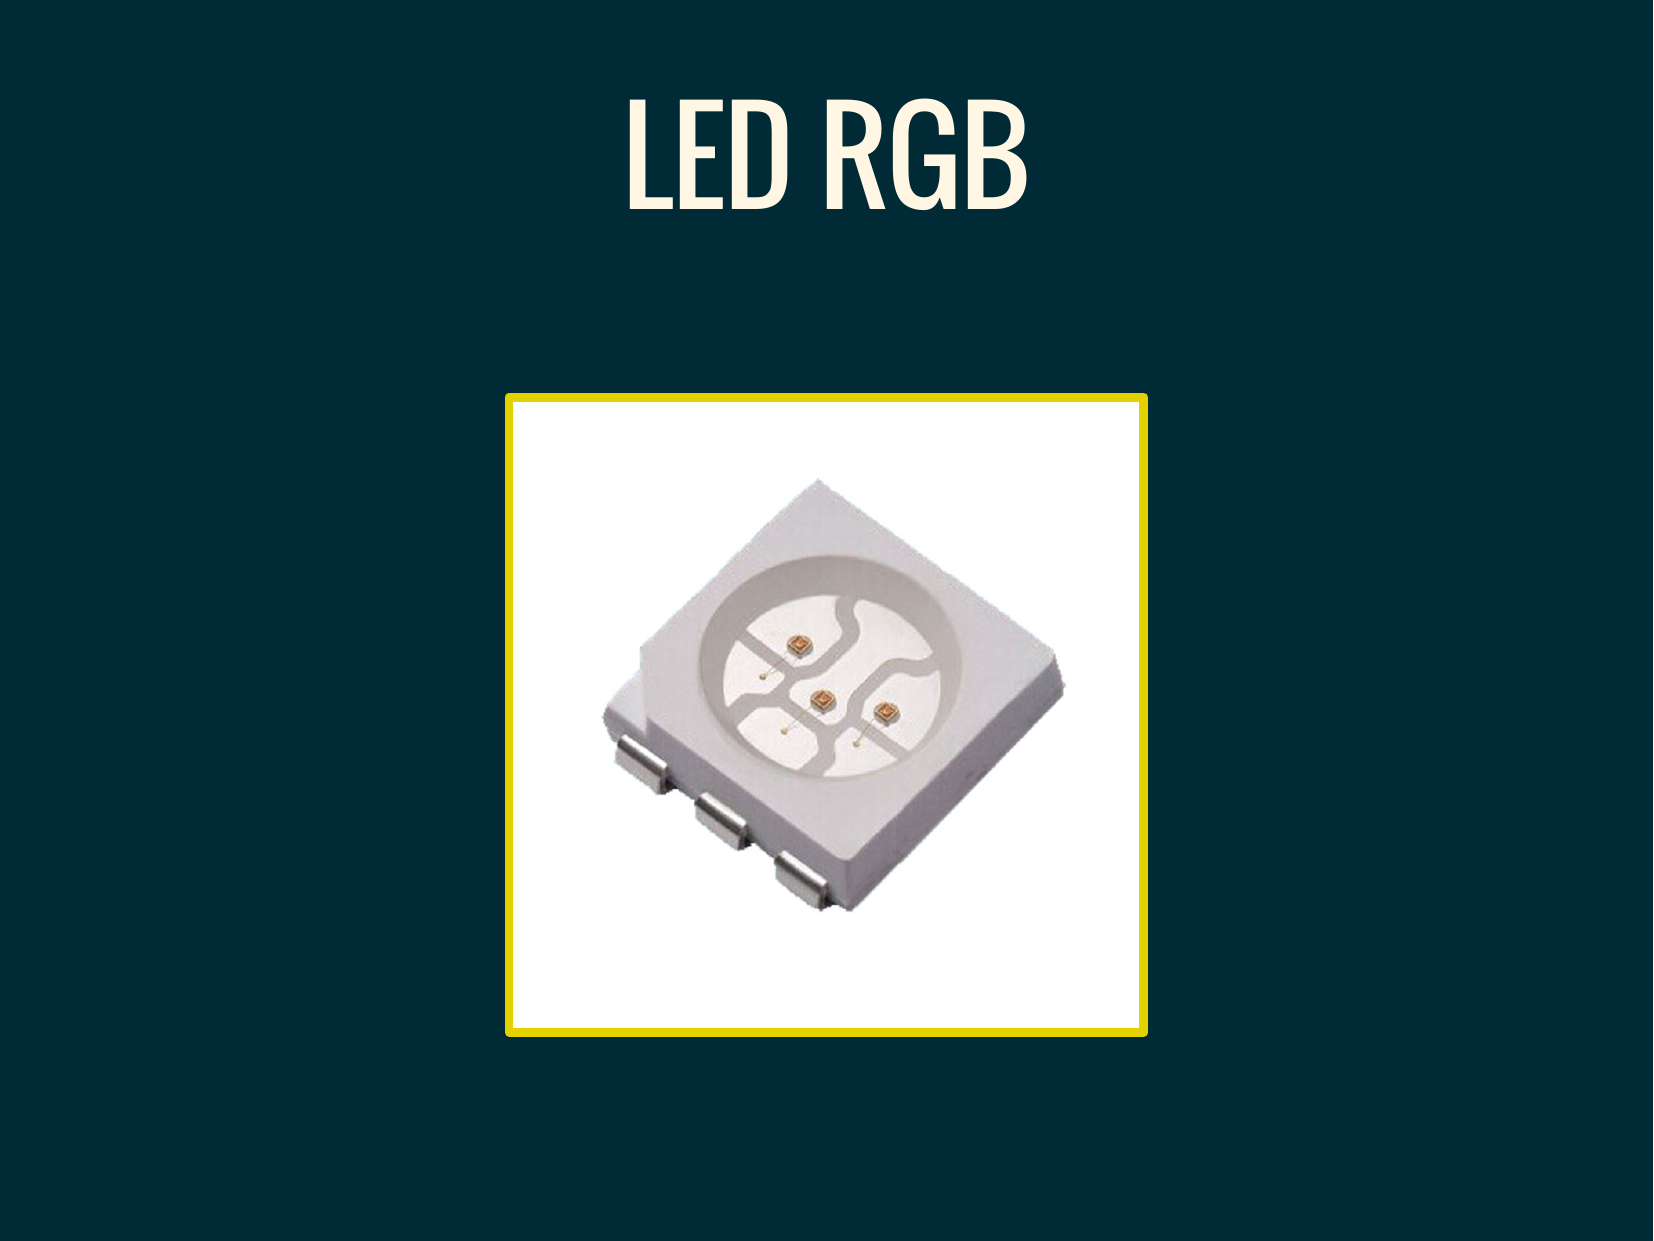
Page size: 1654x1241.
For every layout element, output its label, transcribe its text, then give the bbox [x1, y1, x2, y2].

picture [513, 401, 1140, 1028]
title LED RGB [82, 49, 1571, 257]
